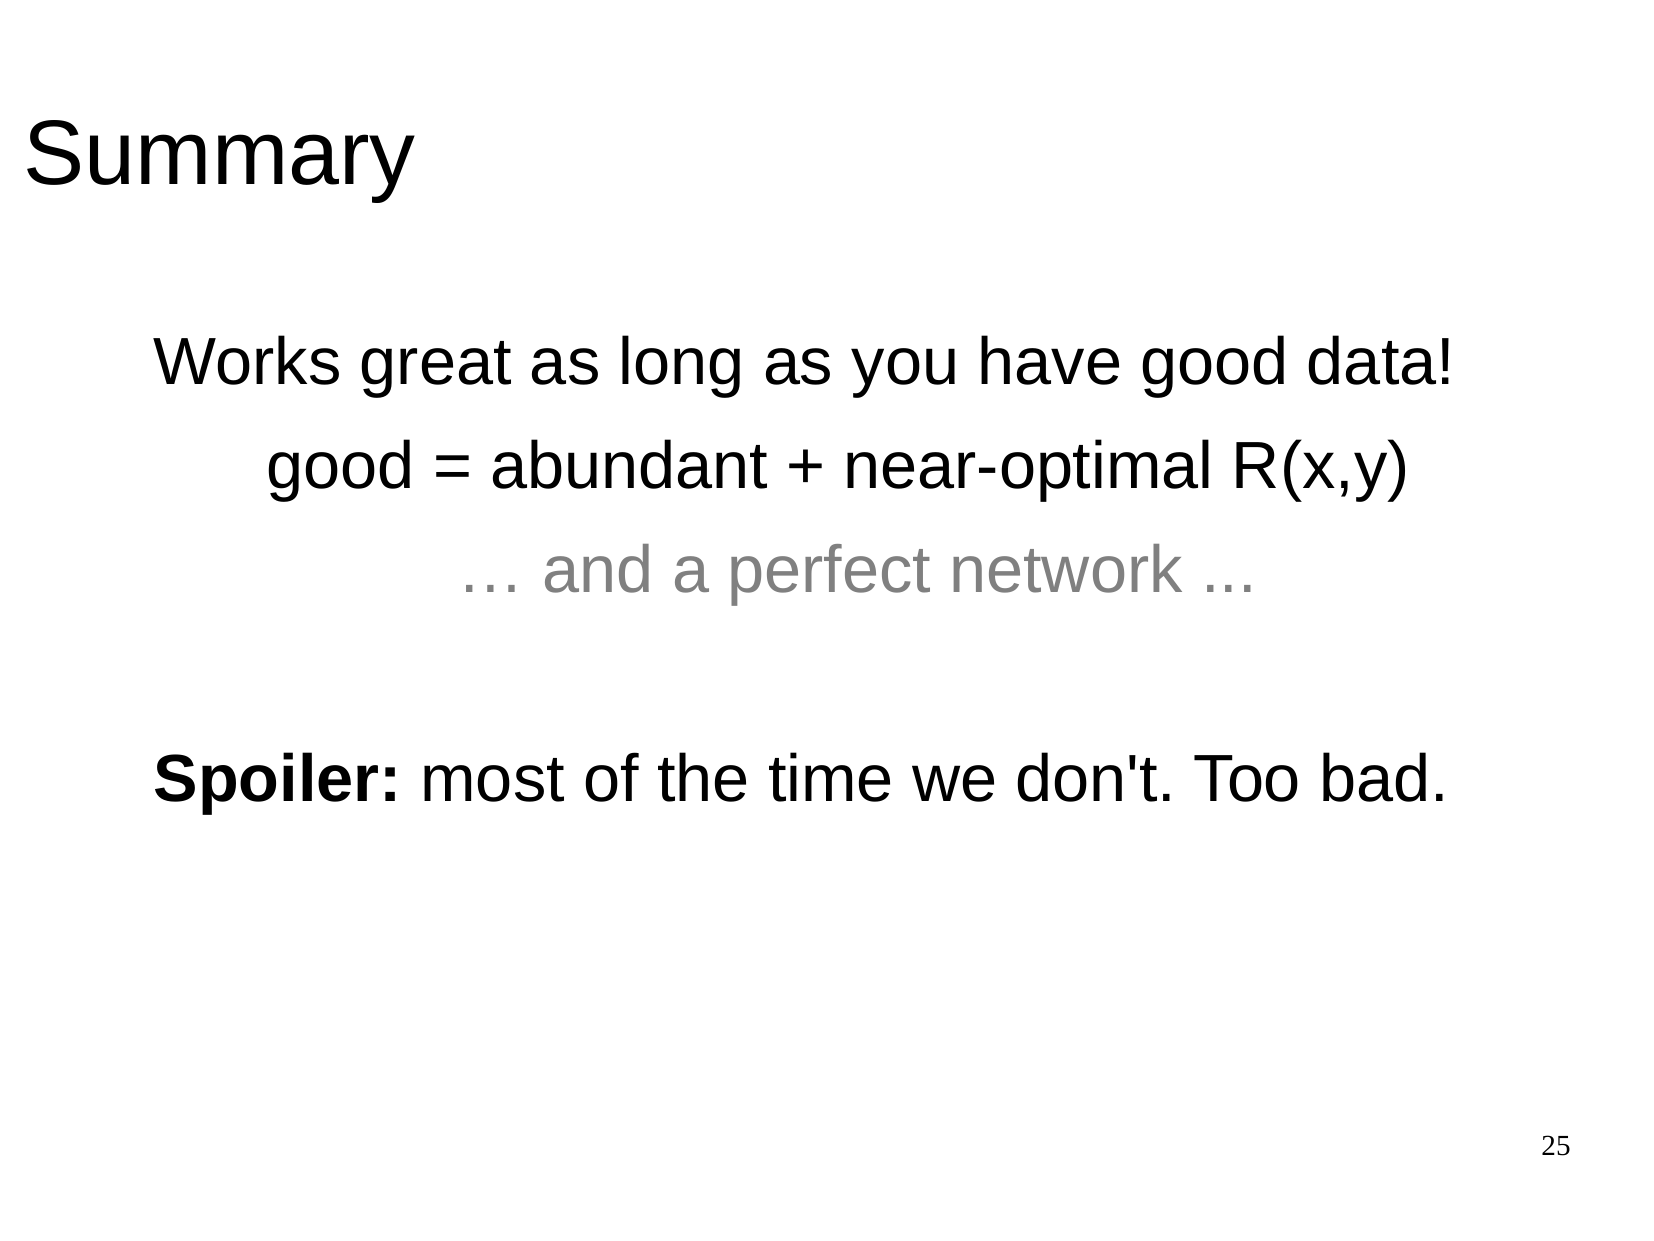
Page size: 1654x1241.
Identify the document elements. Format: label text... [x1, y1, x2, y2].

list Works great as long as you have good data! good = abundant + near-optimal R(x,y) … and a perfect network ... Spoiler: most of the time we don't. Too bad. [82, 323, 1654, 1241]
title Summary [23, 49, 1512, 257]
